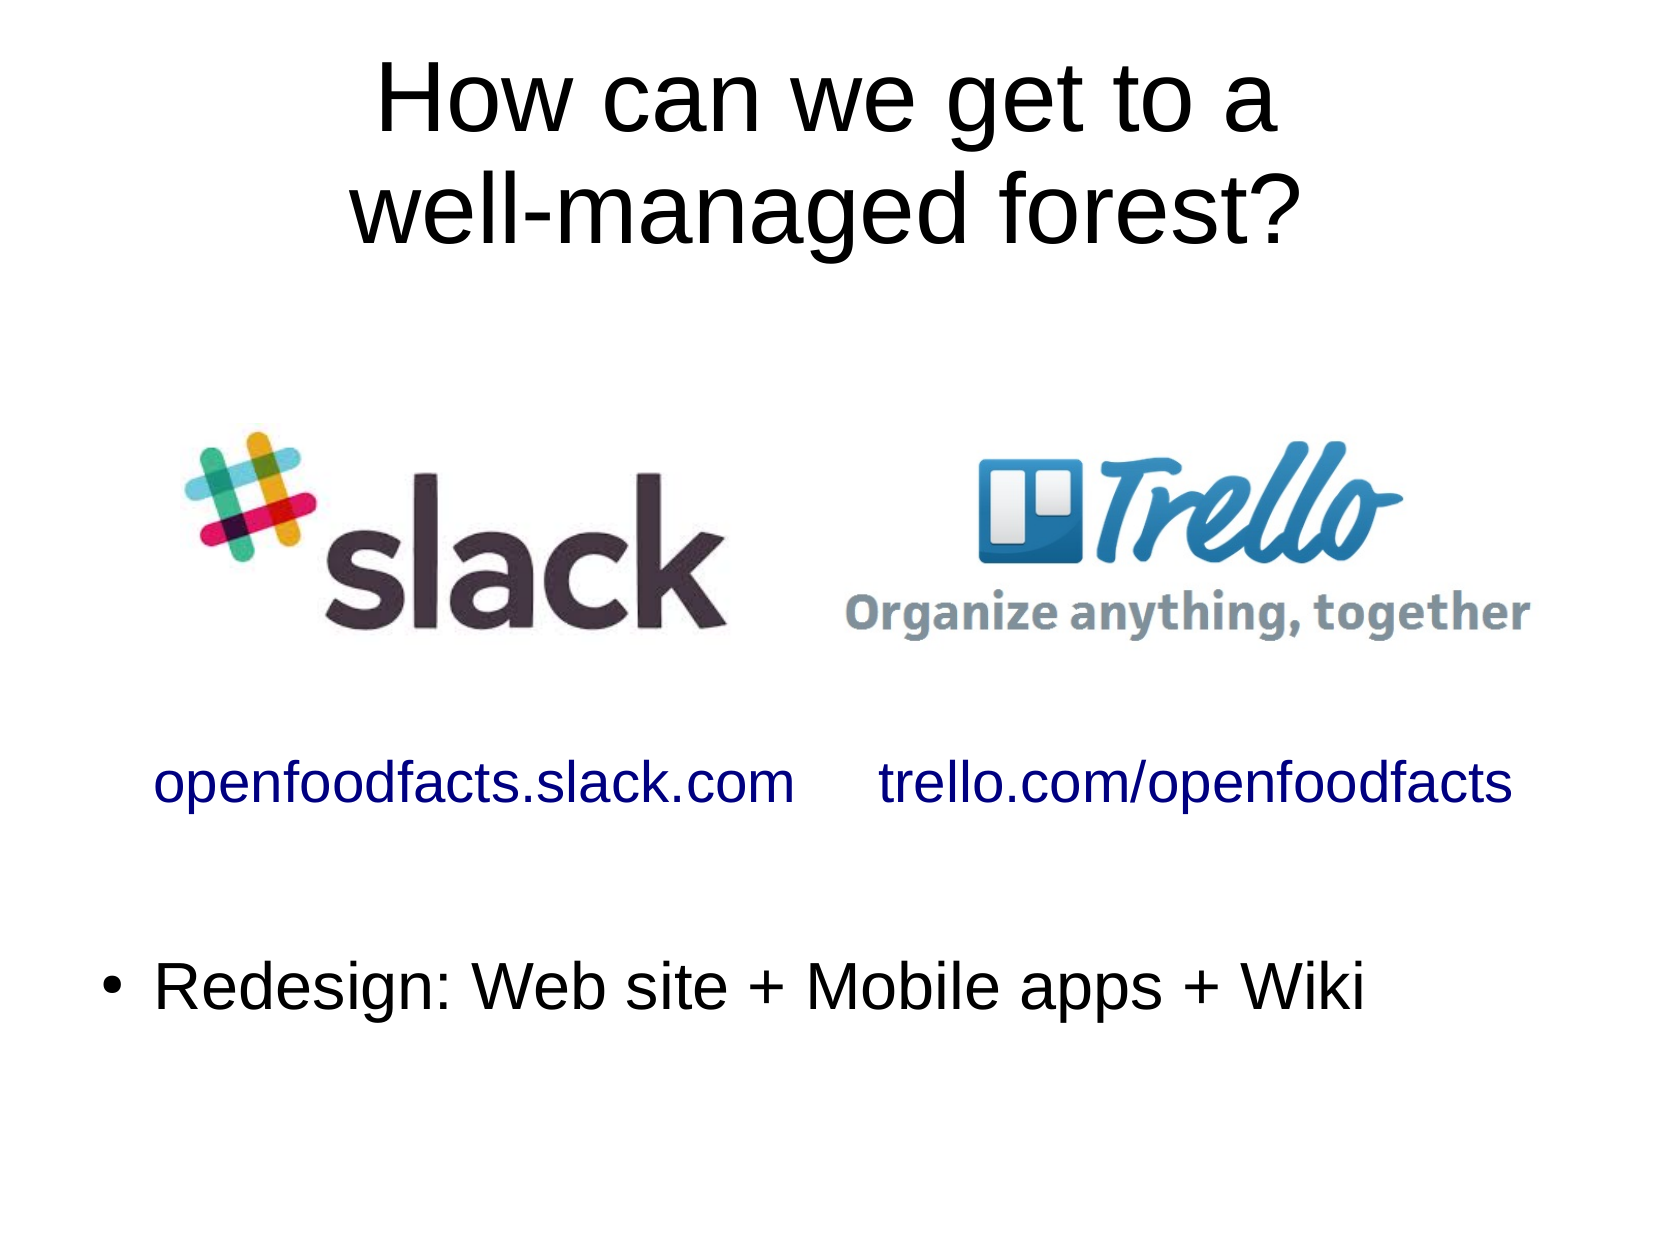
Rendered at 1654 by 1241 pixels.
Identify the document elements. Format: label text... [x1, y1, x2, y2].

picture [795, 401, 1588, 676]
title How can we get to a well-managed forest? [82, 41, 1571, 265]
picture [180, 423, 735, 646]
list openfoodfacts.slack.com trello.com/openfoodfacts Redesign: Web site + Mobile apps + Wiki [82, 750, 1571, 1241]
